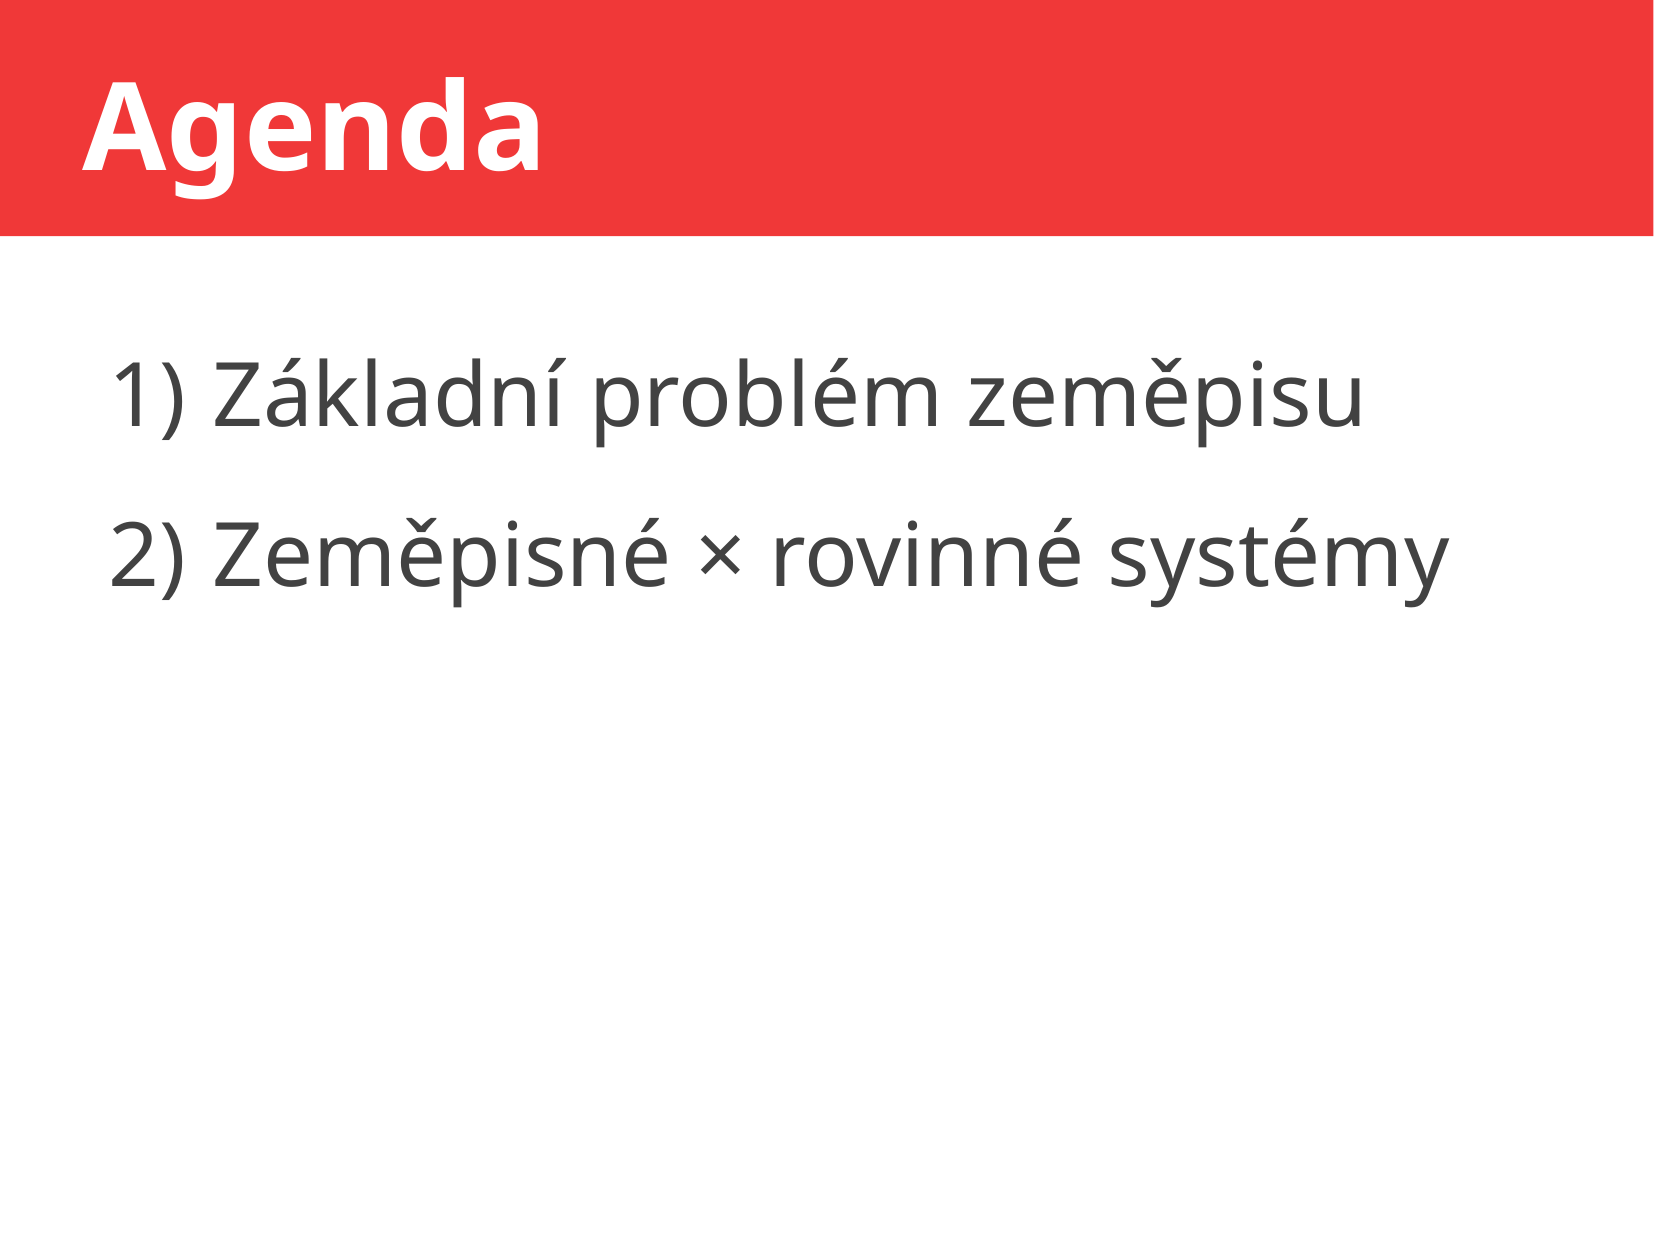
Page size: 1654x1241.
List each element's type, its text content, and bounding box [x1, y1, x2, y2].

list Základní problém zeměpisu Zeměpisné × rovinné systémy [79, 330, 1560, 1096]
title Agenda [82, 19, 1571, 227]
